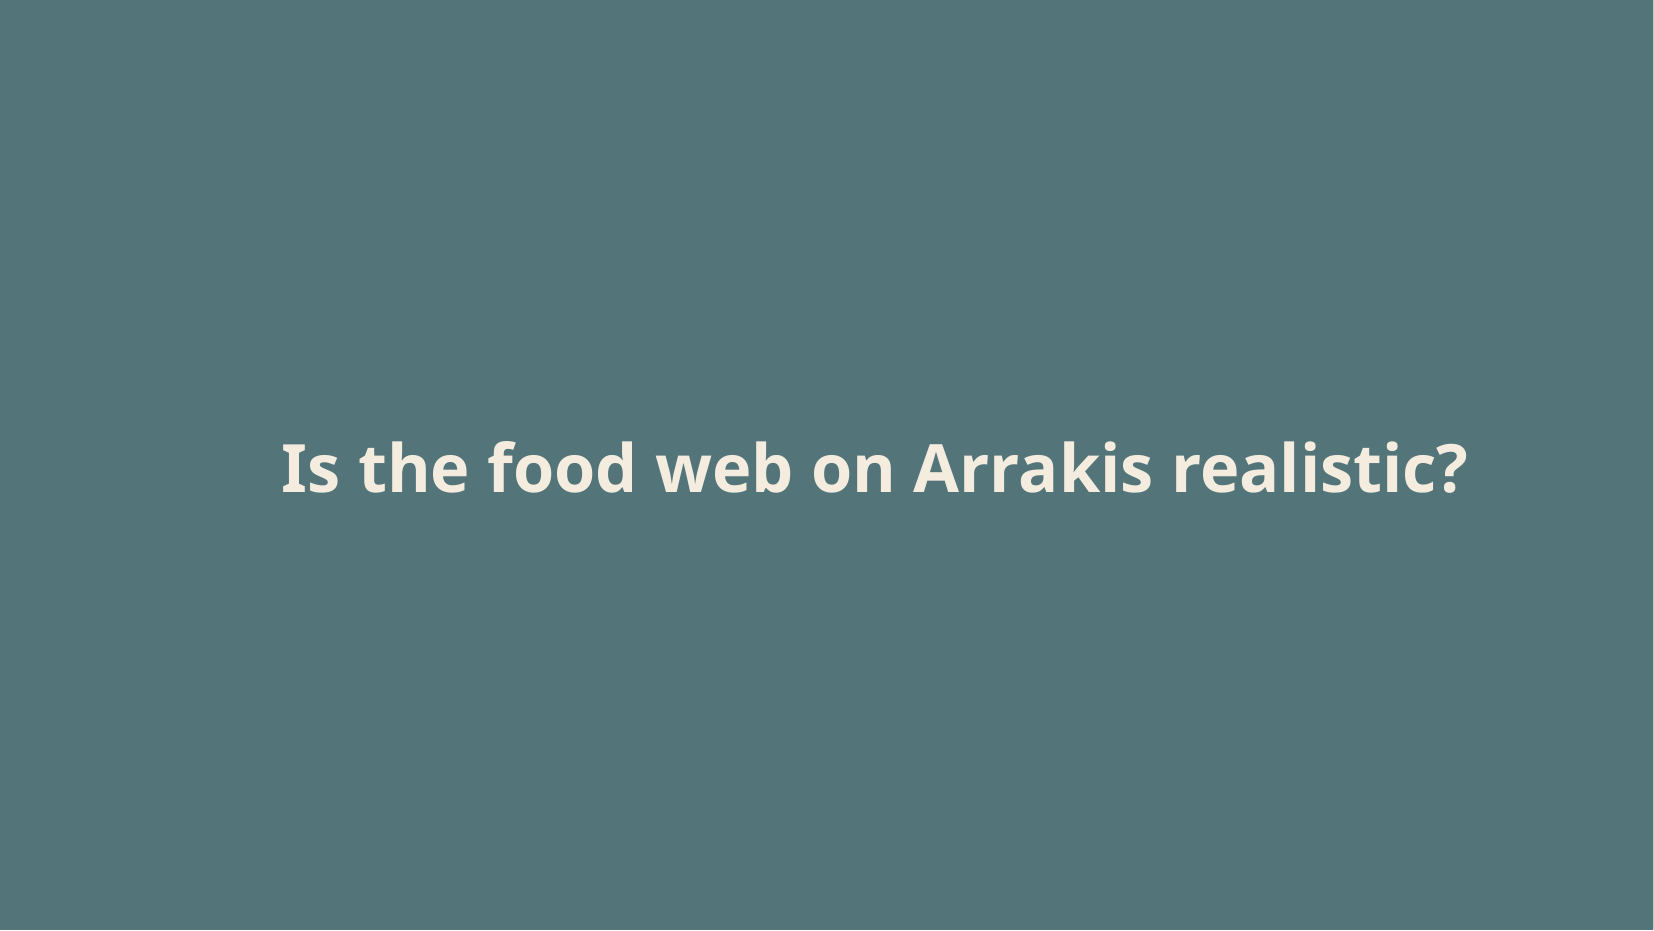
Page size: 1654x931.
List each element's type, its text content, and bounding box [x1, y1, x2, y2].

text_box Is the food web on Arrakis realistic? [267, 413, 1387, 517]
